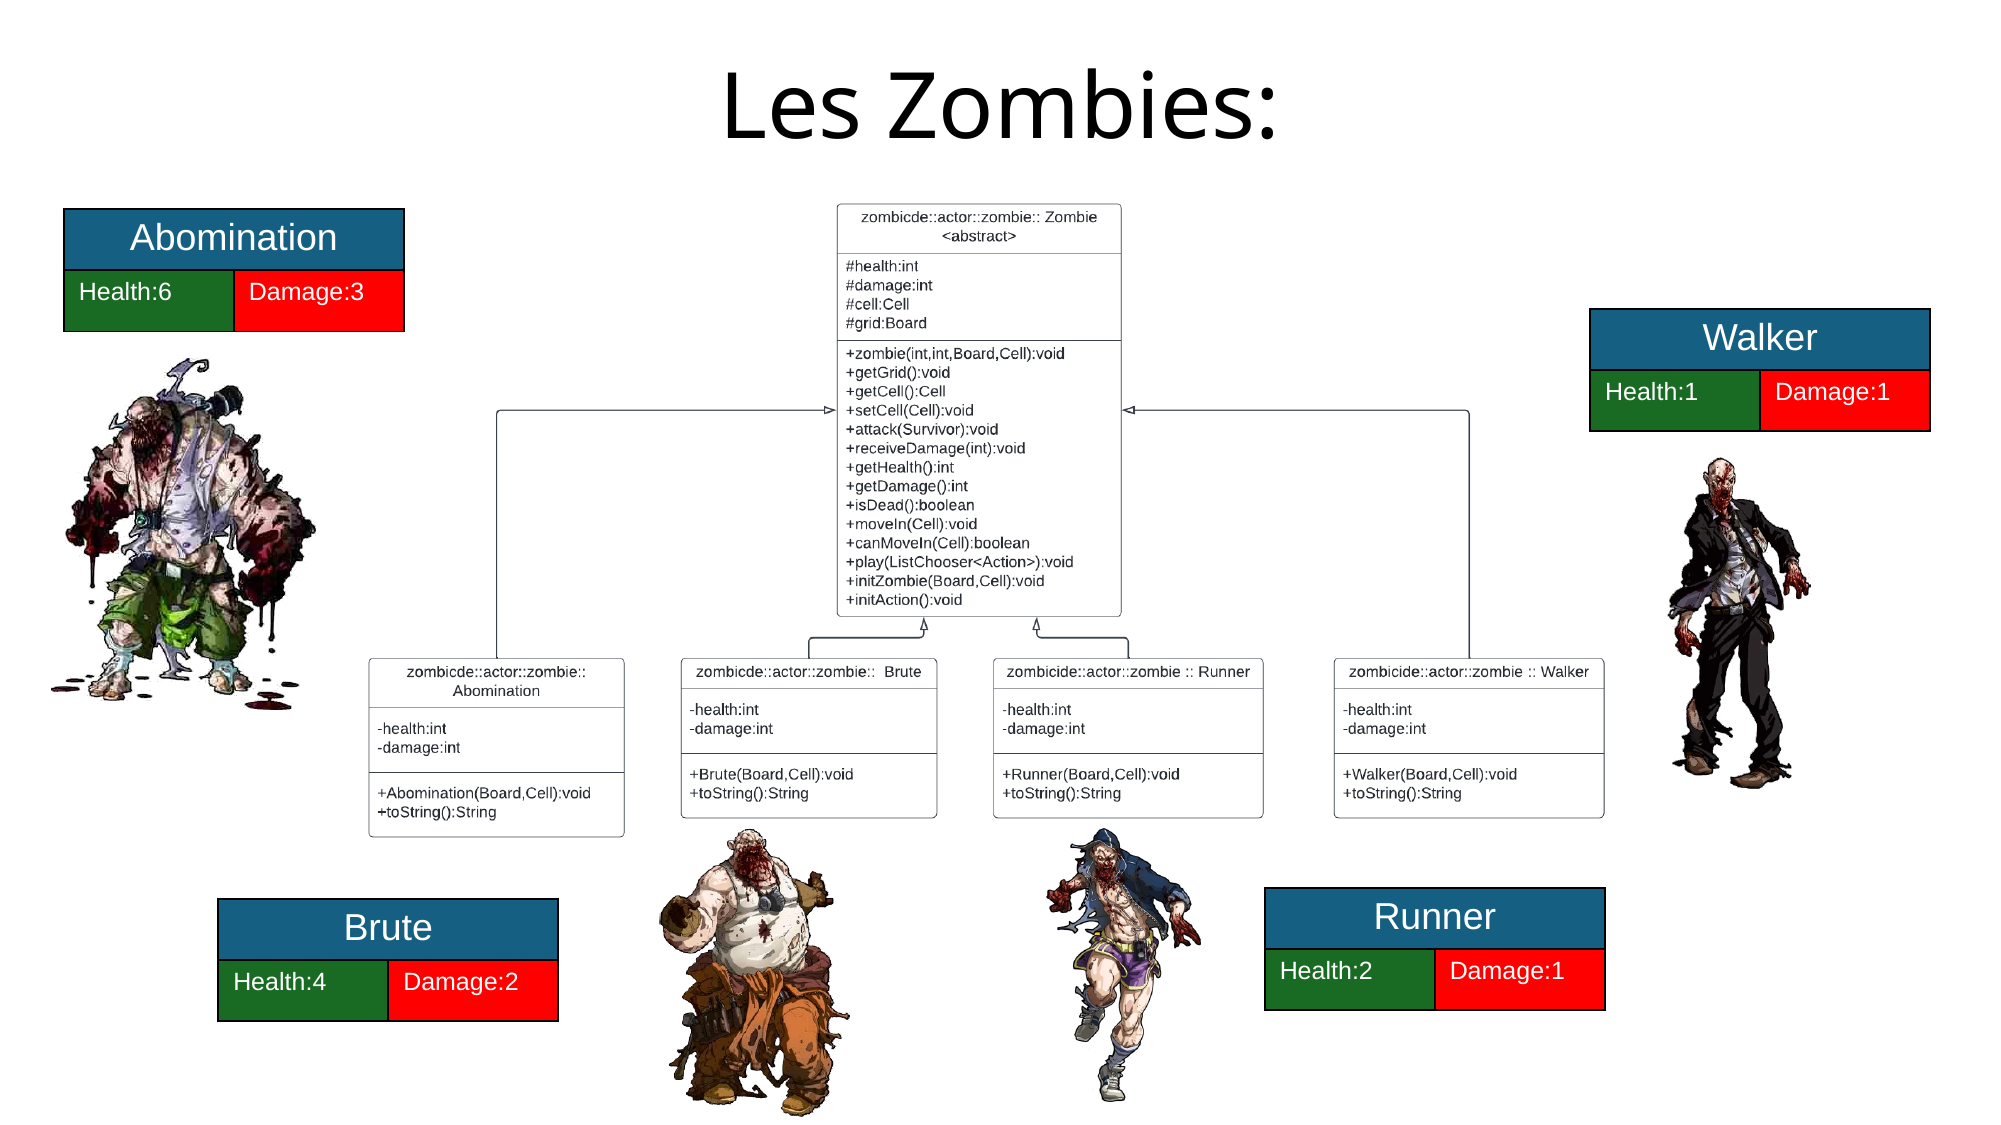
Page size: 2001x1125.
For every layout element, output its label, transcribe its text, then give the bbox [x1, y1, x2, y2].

table_header Walker [1591, 310, 1929, 369]
table_cell Damage:2 [389, 961, 557, 1020]
picture [51, 358, 316, 710]
table_cell Damage:1 [1436, 950, 1604, 1009]
table_cell Health:6 [65, 271, 233, 331]
table_cell Damage:3 [235, 271, 403, 331]
table_header Runner [1266, 889, 1604, 948]
picture [1659, 454, 1812, 789]
table_cell Health:4 [219, 961, 387, 1020]
table_cell Health:1 [1591, 371, 1759, 430]
picture [340, 175, 1632, 1117]
table_cell Health:2 [1266, 950, 1434, 1009]
title Les Zombies: [137, 0, 1863, 218]
table_header Abomination [65, 210, 403, 269]
table_header Brute [219, 900, 557, 959]
table_cell Damage:1 [1761, 371, 1929, 430]
